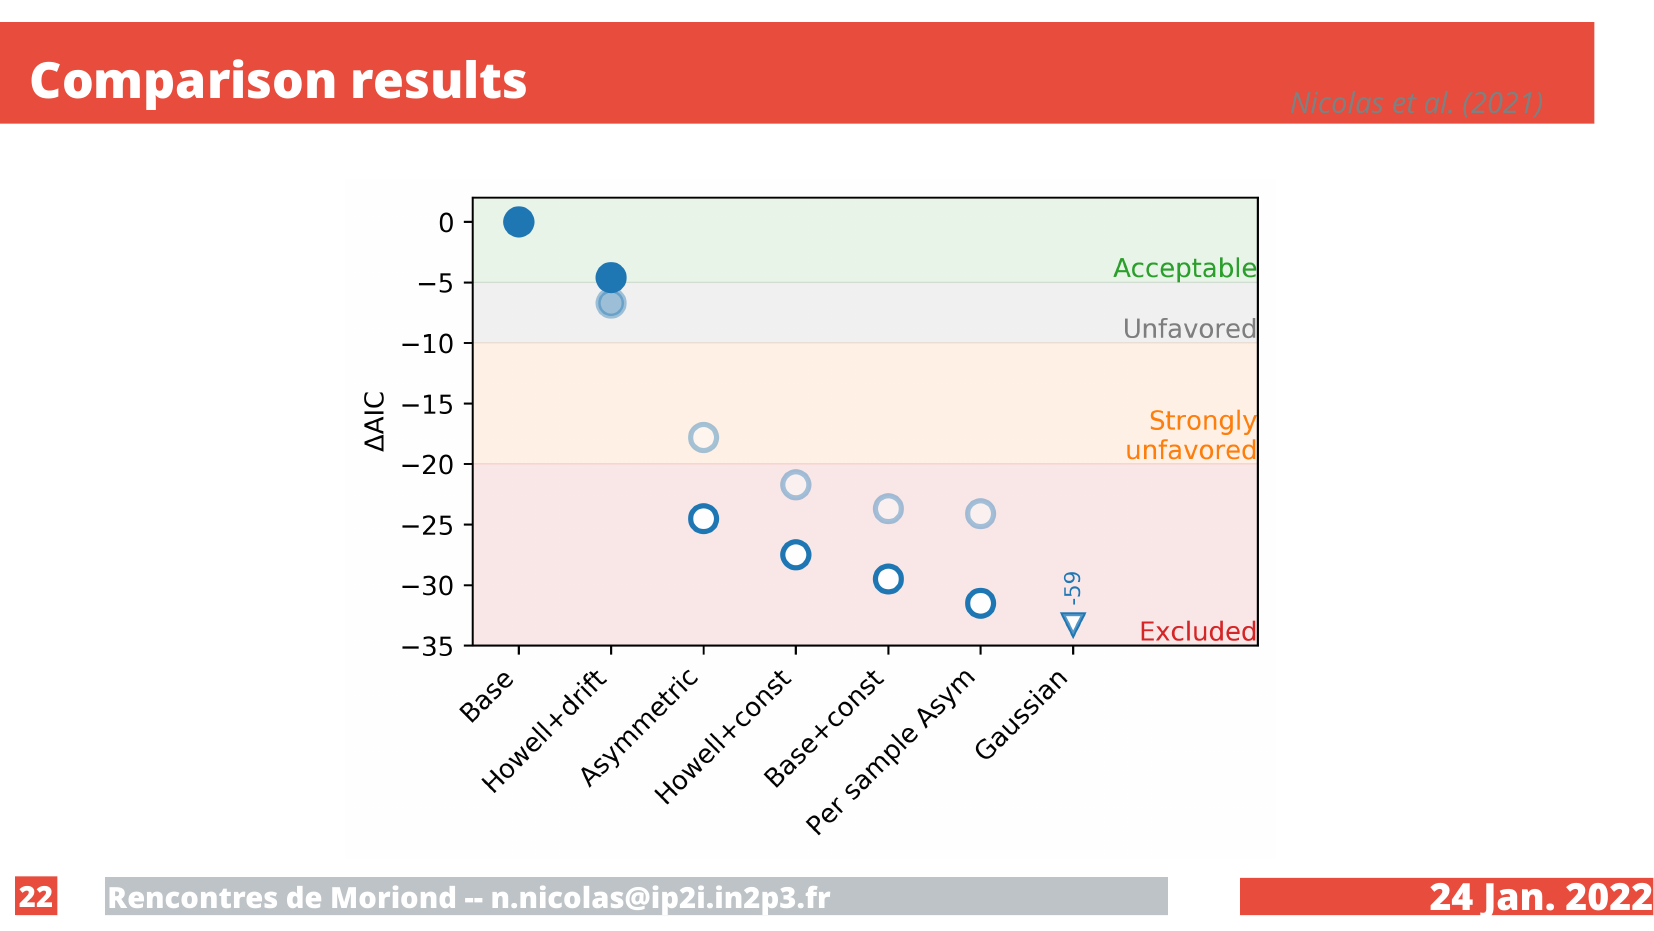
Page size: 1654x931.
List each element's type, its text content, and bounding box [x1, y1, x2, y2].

text_box Nicolas et al. (2021) [1275, 75, 1601, 125]
picture [345, 179, 1276, 859]
title Comparison results [29, 44, 1565, 113]
